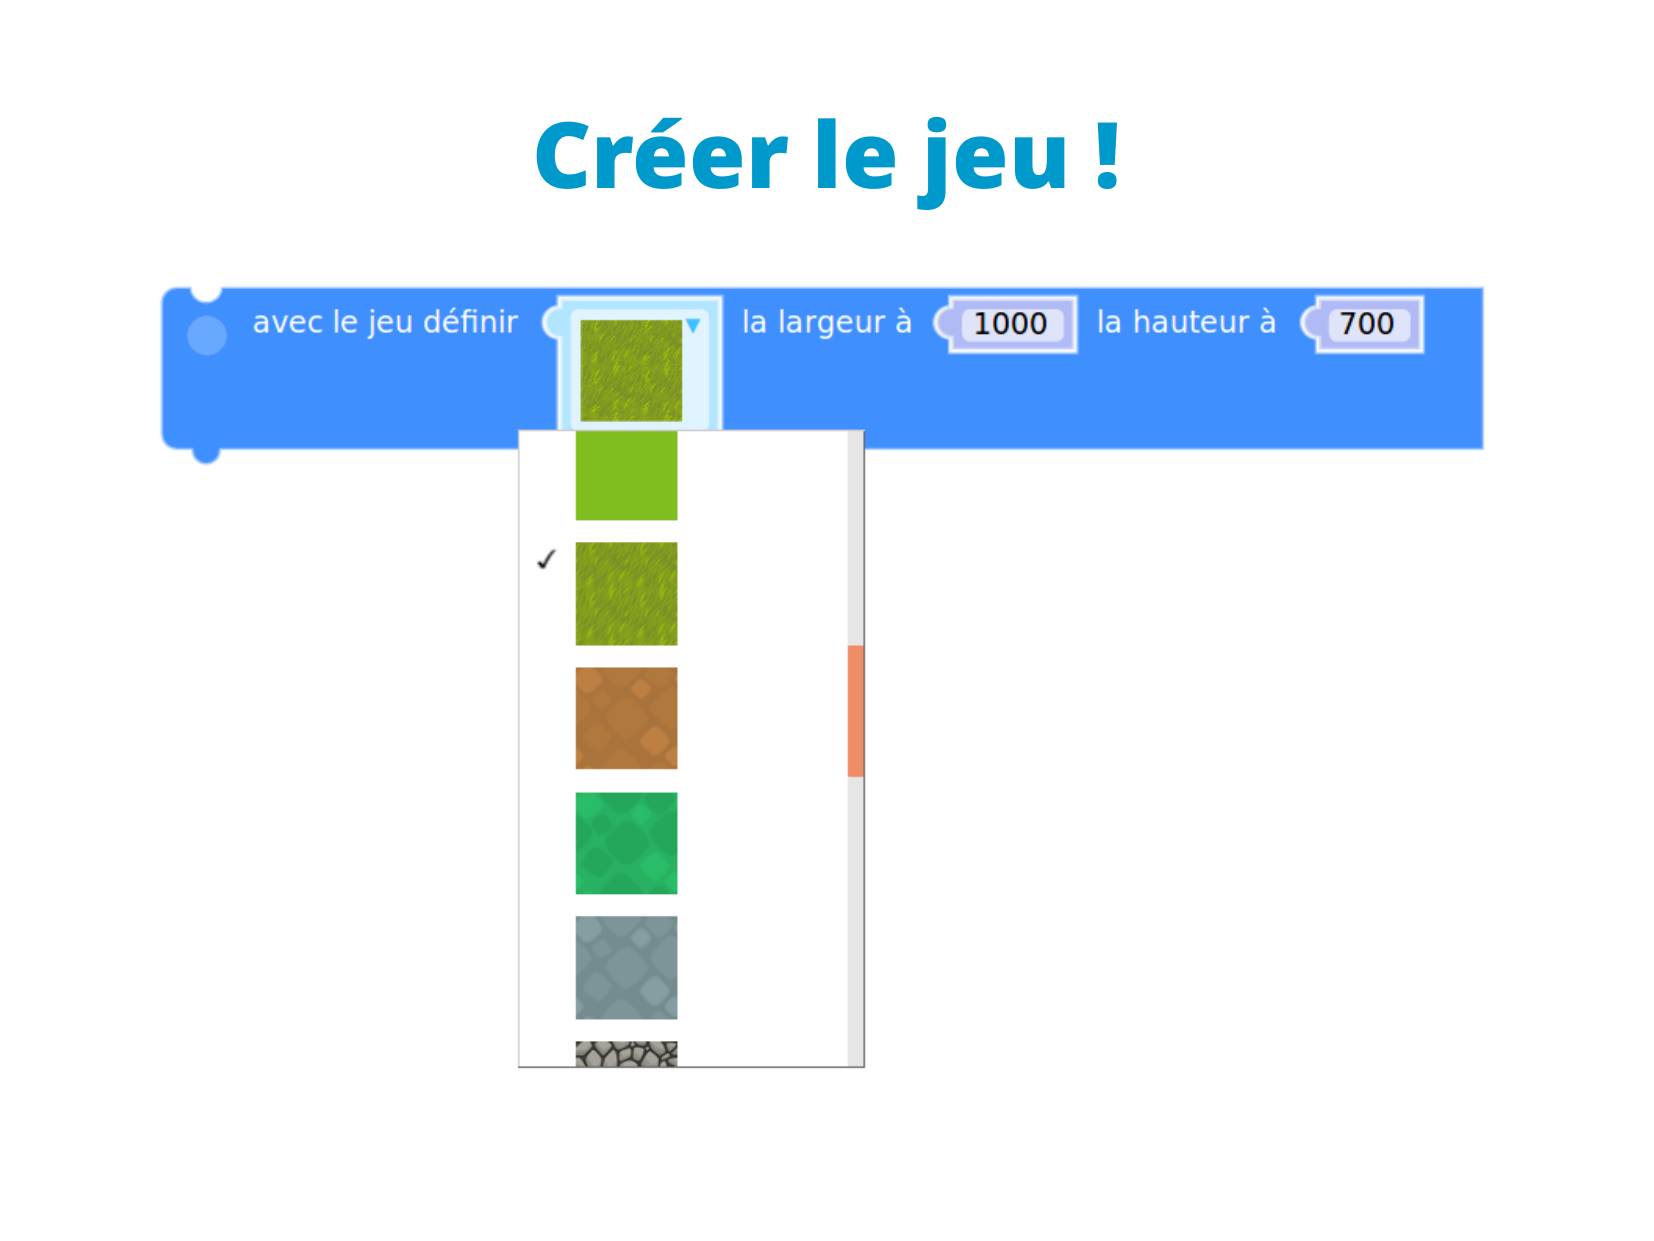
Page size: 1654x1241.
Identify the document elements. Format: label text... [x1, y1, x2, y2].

picture [151, 275, 1503, 1087]
title Créer le jeu ! [82, 49, 1571, 257]
